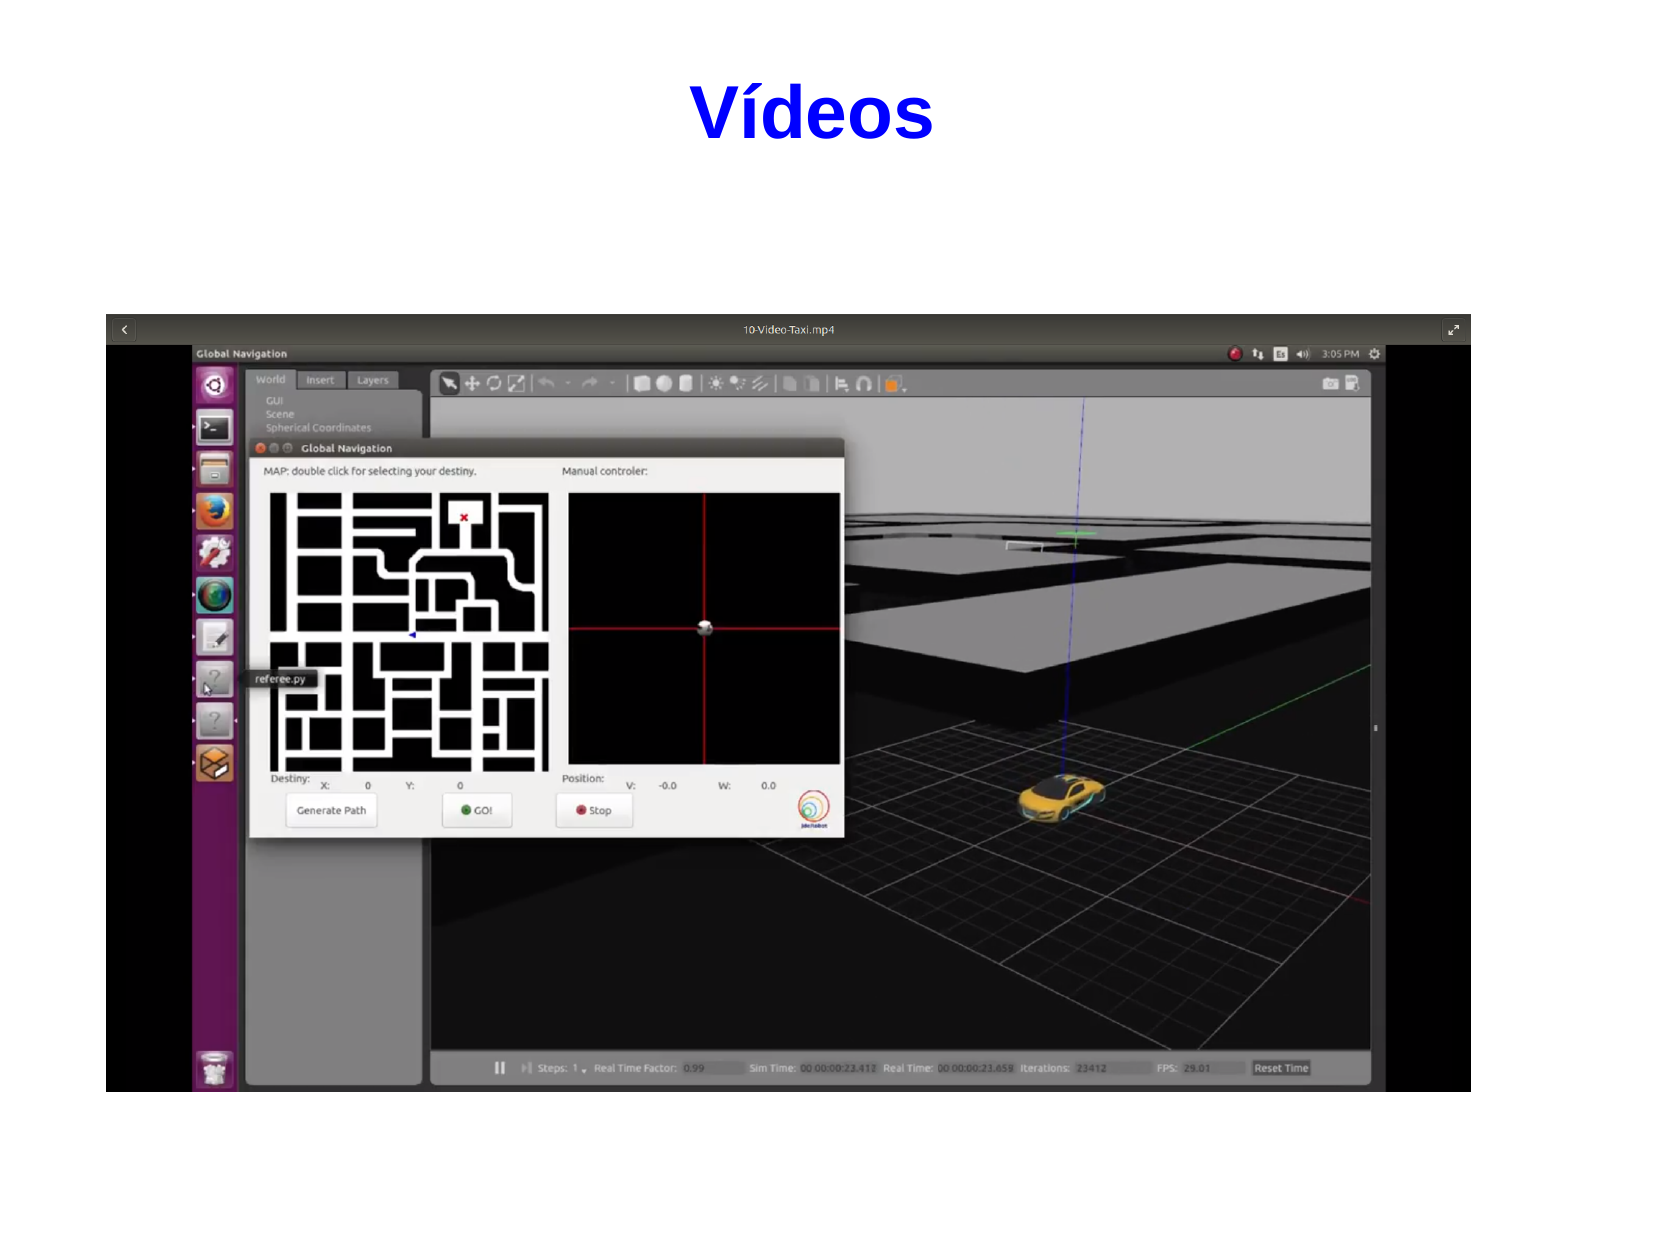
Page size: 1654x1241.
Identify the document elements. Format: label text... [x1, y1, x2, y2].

text_box Vídeos [64, 60, 1561, 166]
picture [106, 314, 1471, 1092]
